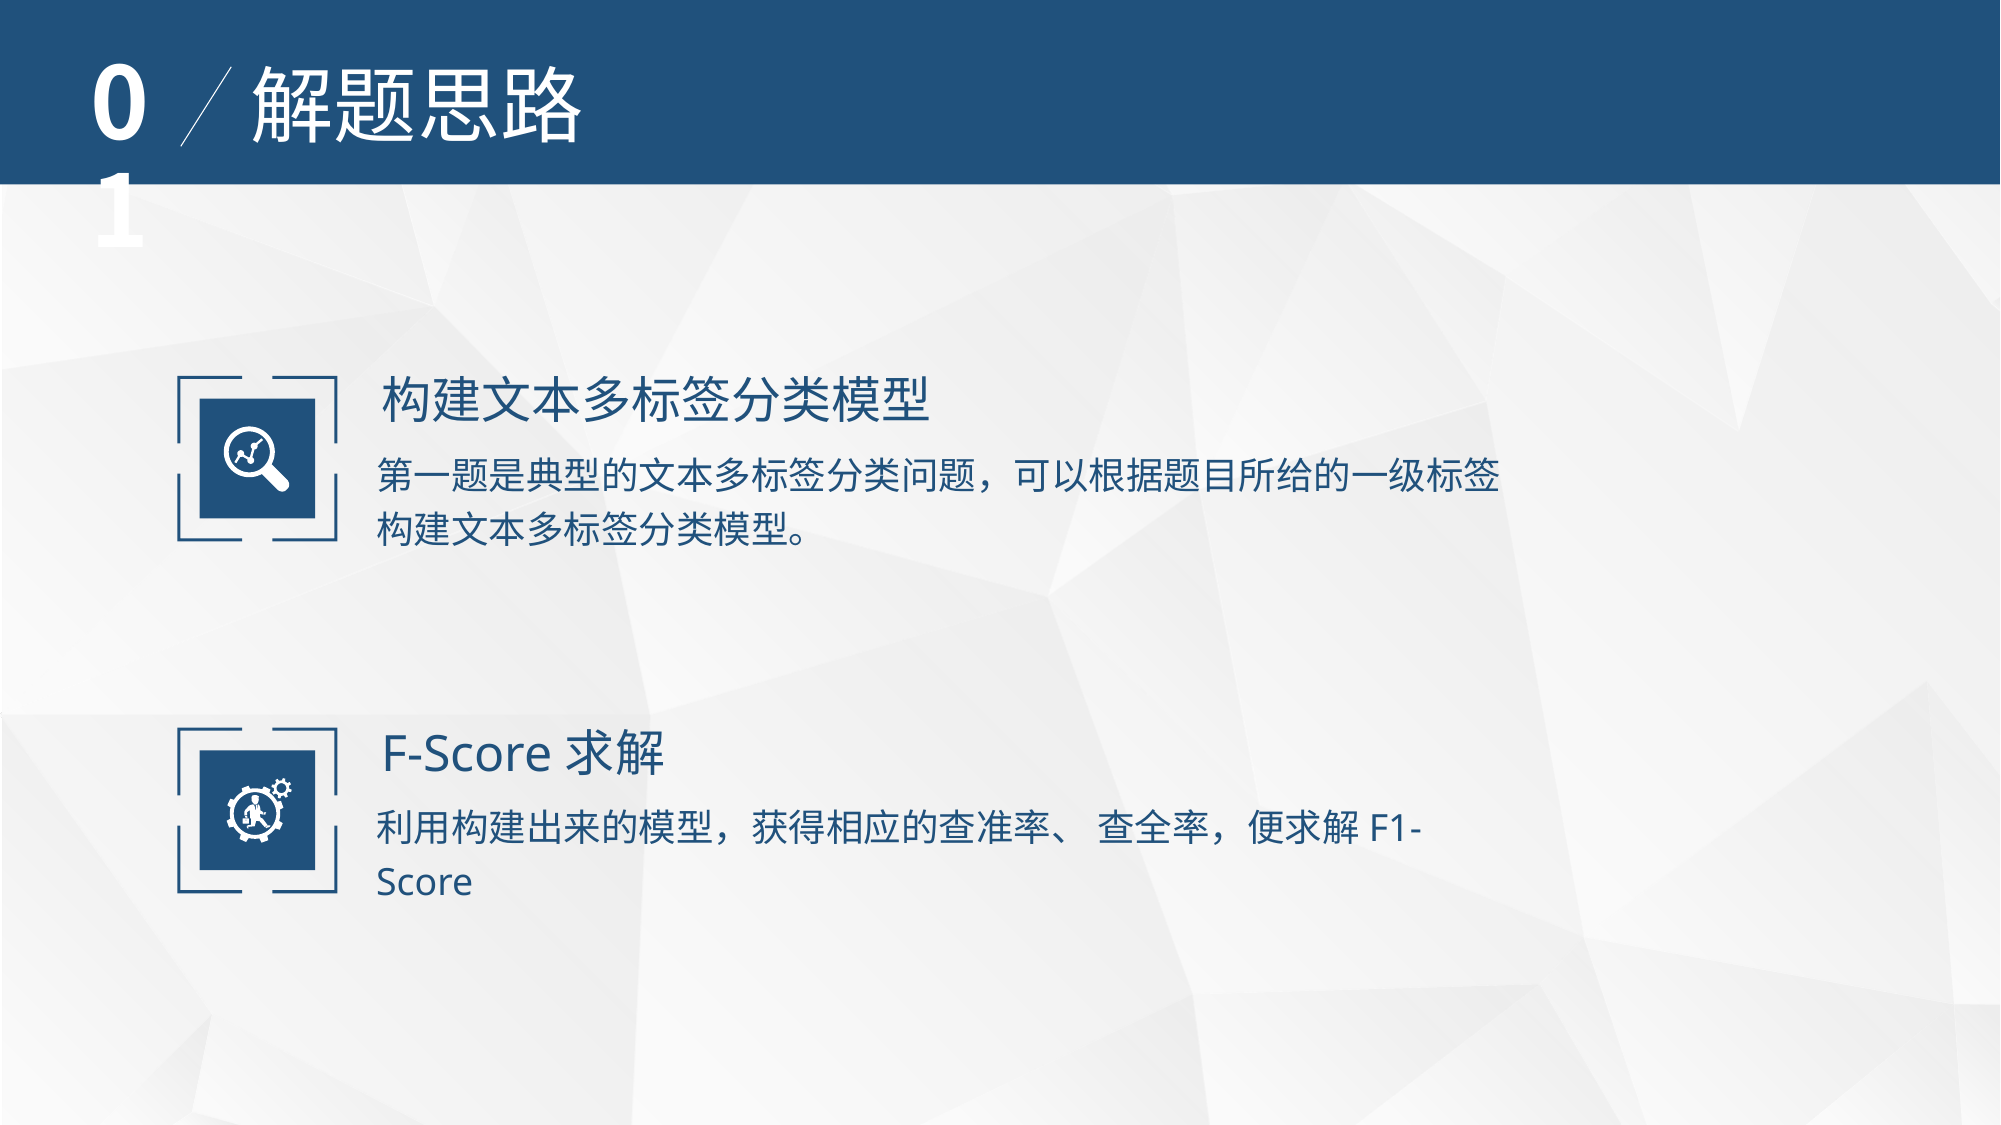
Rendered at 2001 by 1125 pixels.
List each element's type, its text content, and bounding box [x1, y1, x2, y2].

text_box [272, 727, 338, 796]
picture [0, 0, 2001, 1125]
text_box 第一题是典型的文本多标签分类问题，可以根据题目所给的一级标签构建文本多标签分类模型。 [361, 435, 1532, 559]
text_box [199, 750, 316, 871]
text_box F-Score求解 [366, 714, 754, 788]
text_box [177, 727, 243, 796]
list 01 [75, 45, 218, 212]
text_box [272, 473, 338, 542]
text_box [272, 375, 338, 444]
text_box [177, 375, 243, 444]
list 解题思路 [235, 57, 989, 139]
text_box 构建文本多标签分类模型 [366, 361, 1000, 435]
text_box [177, 825, 243, 894]
text_box [199, 398, 316, 519]
text_box 利用构建出来的模型，获得相应的查准率、 查全率，便求解F1-Score [361, 788, 1532, 956]
text_box [272, 825, 338, 894]
text_box [177, 473, 243, 542]
